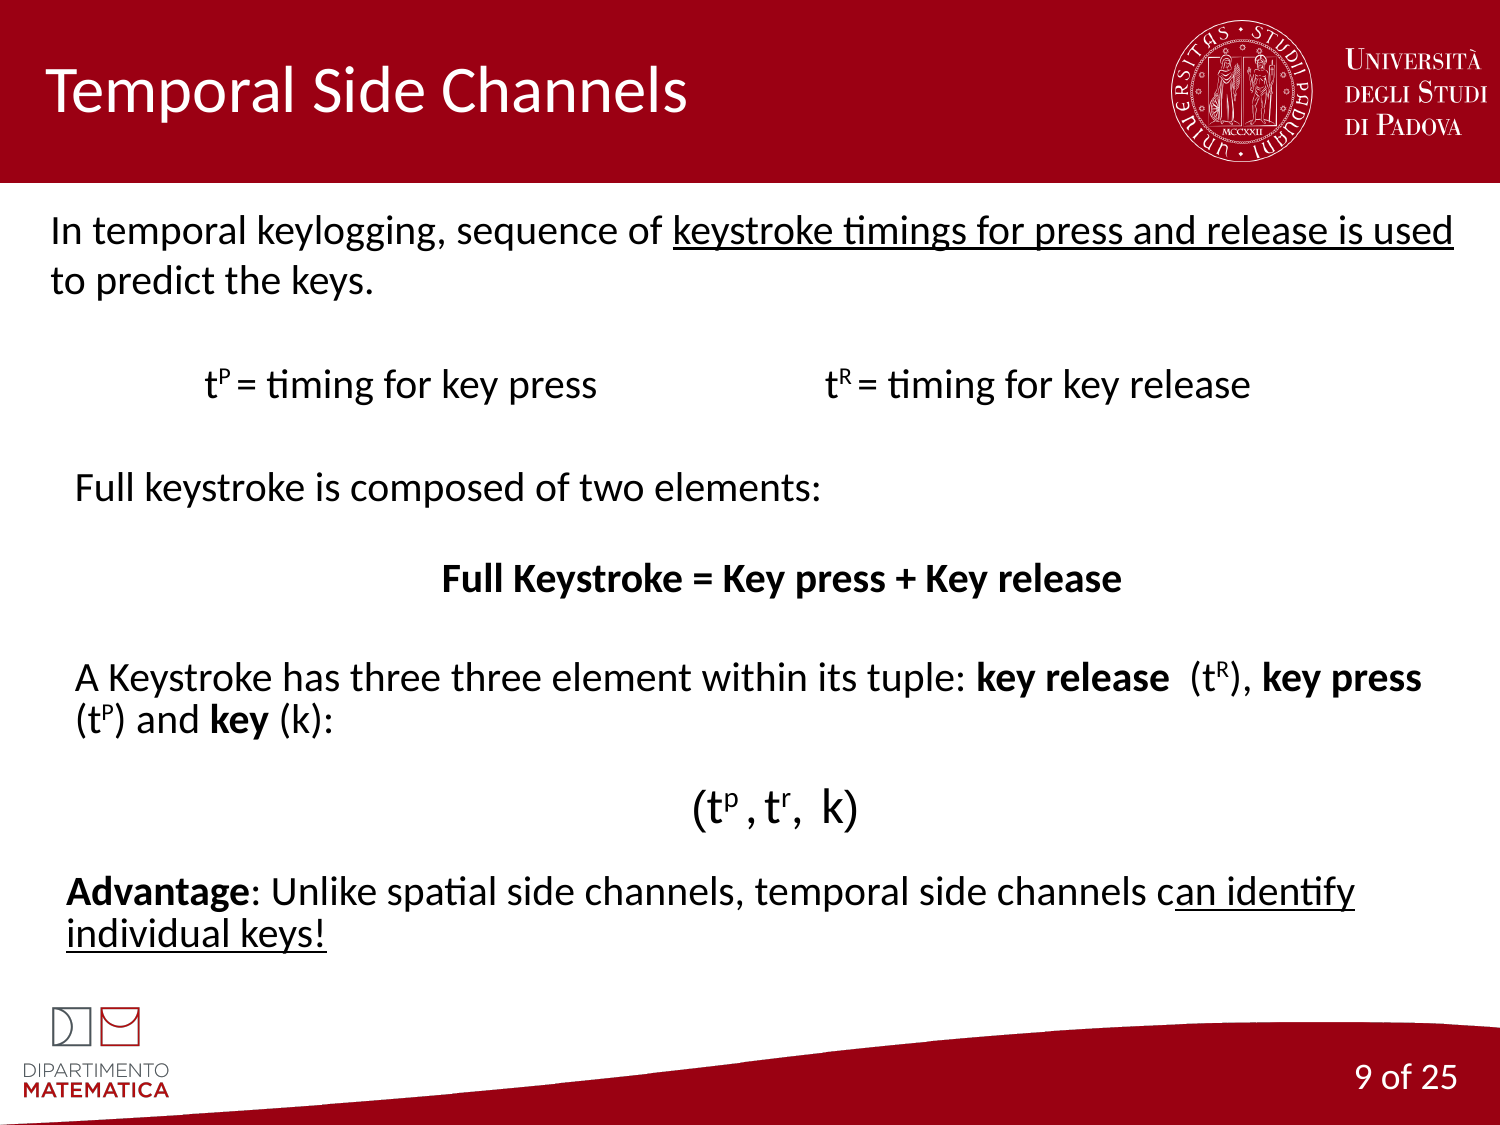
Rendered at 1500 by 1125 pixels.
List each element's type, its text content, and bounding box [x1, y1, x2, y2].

picture [0, 1007, 1500, 1125]
text_box tP = timing for key press [180, 359, 661, 417]
text_box Full keystroke is composed of two elements: [60, 462, 1441, 520]
list In temporal keylogging, sequence of keystroke timings for press and release is used to predict the keys. [0, 195, 1489, 255]
text_box tR = timing for key release [810, 359, 1336, 417]
text_box A Keystroke has three three element within its tuple: key release (tR), key press (tP) and key (k): [60, 652, 1456, 757]
text_box Advantage: Unlike spatial side channels, temporal side channels can identify individual keys! [51, 867, 1417, 966]
slide_number <number> of 25 [1136, 1044, 1474, 1104]
picture [1171, 20, 1487, 162]
text_box Full Keystroke = Key press + Key release [264, 554, 1300, 615]
text_box (tp , tr, k) [385, 775, 1166, 844]
title Temporal Side Channels [0, 0, 1159, 183]
